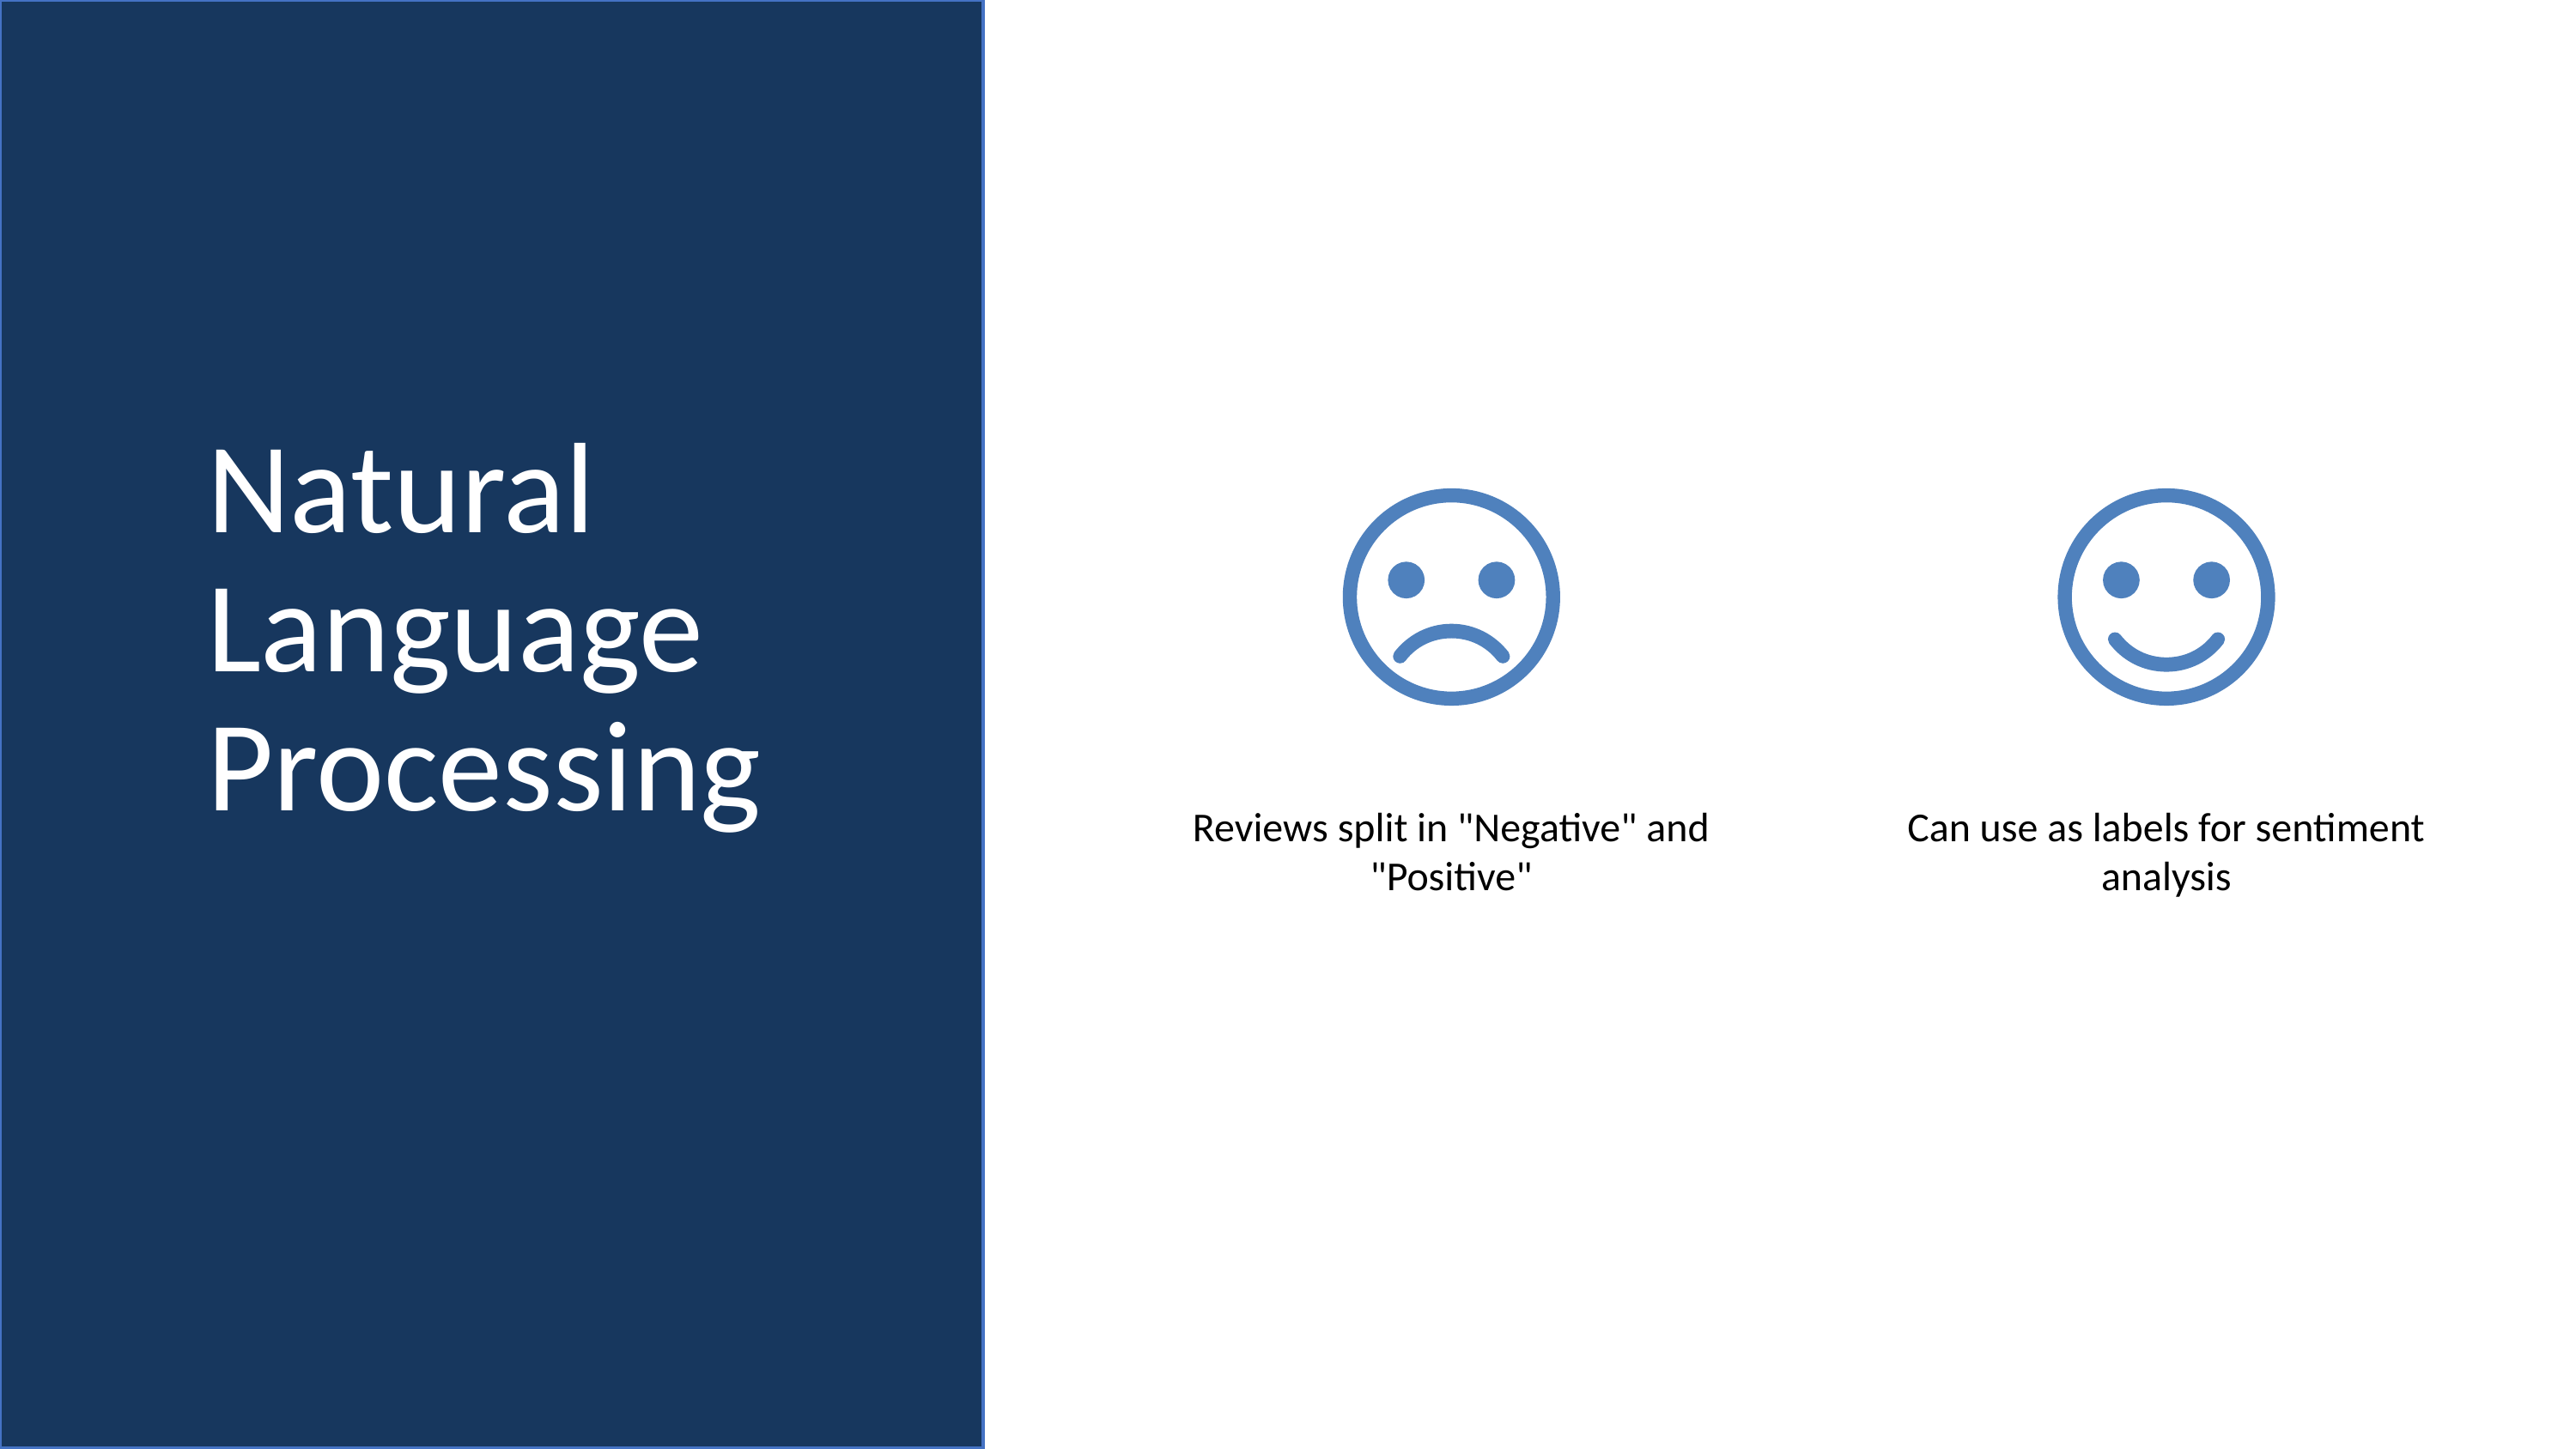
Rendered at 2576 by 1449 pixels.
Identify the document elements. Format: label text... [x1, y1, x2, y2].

text_box [1315, 460, 1589, 734]
text_box Reviews split in "Negative" and "Positive" [1147, 800, 1756, 902]
text_box Natural Language Processing [193, 415, 1146, 1203]
text_box [2030, 460, 2304, 734]
text_box [0, 0, 983, 1449]
text_box Can use as labels for sentiment analysis [1862, 800, 2471, 902]
